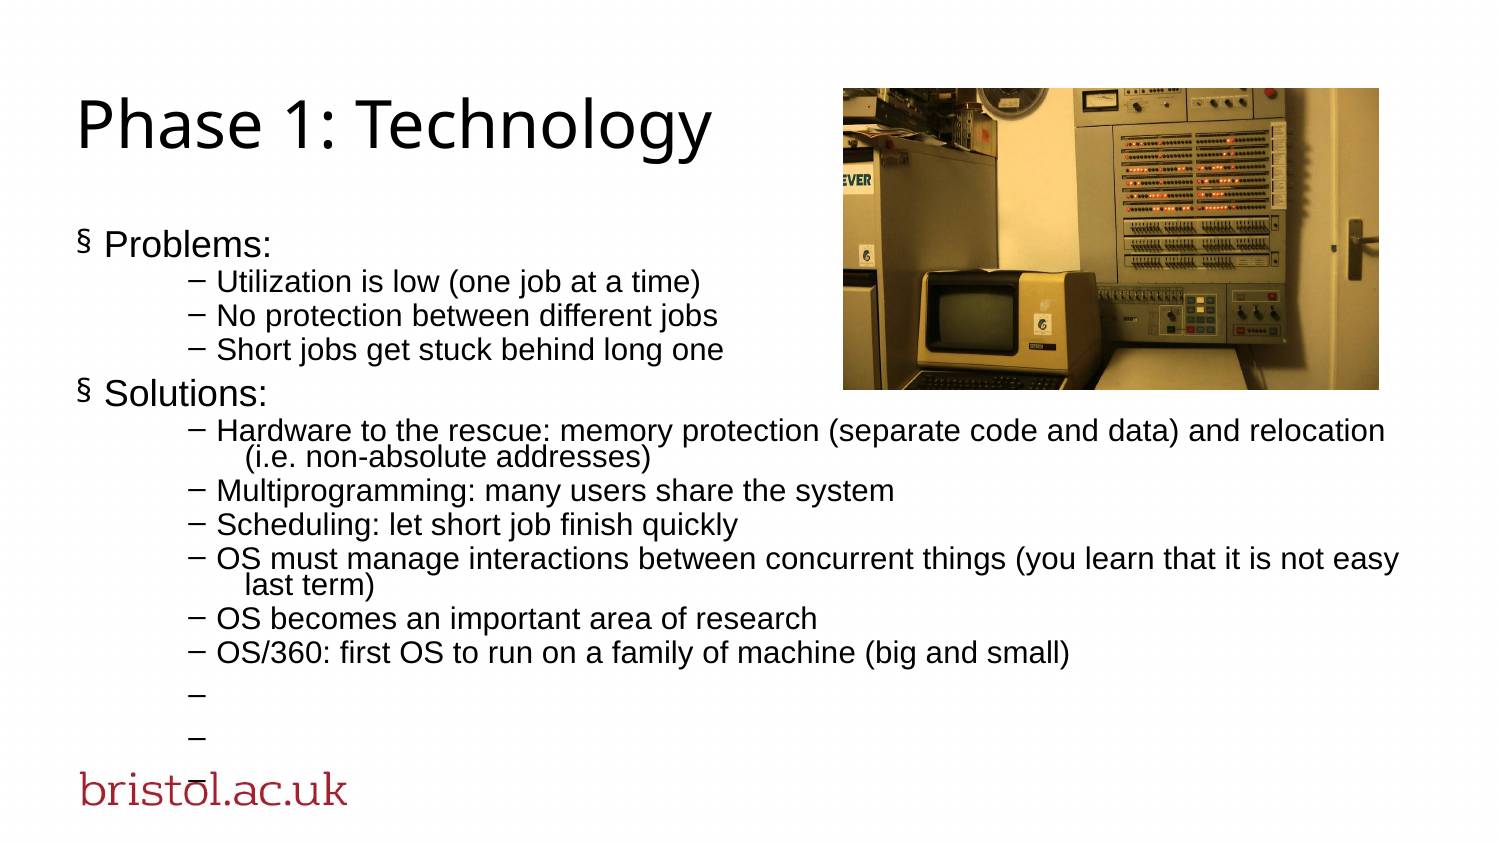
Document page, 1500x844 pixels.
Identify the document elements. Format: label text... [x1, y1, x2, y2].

title Phase 1: Technology [60, 44, 1440, 209]
list Problems: Utilization is low (one job at a time) No protection between different jobs Short jobs get stuck behind long one Solutions: Hardware to the rescue: memory protection (separate code and data) and relocation (i.e. non-absolute addresses) Multiprogramming: many users share the system Scheduling: let short job finish quickly OS must manage interactions between concurrent things (you learn that it is not easy last term) OS becomes an important area of research OS/360: first OS to run on a family of machine (big and small) [60, 224, 1440, 699]
picture [843, 88, 1379, 390]
